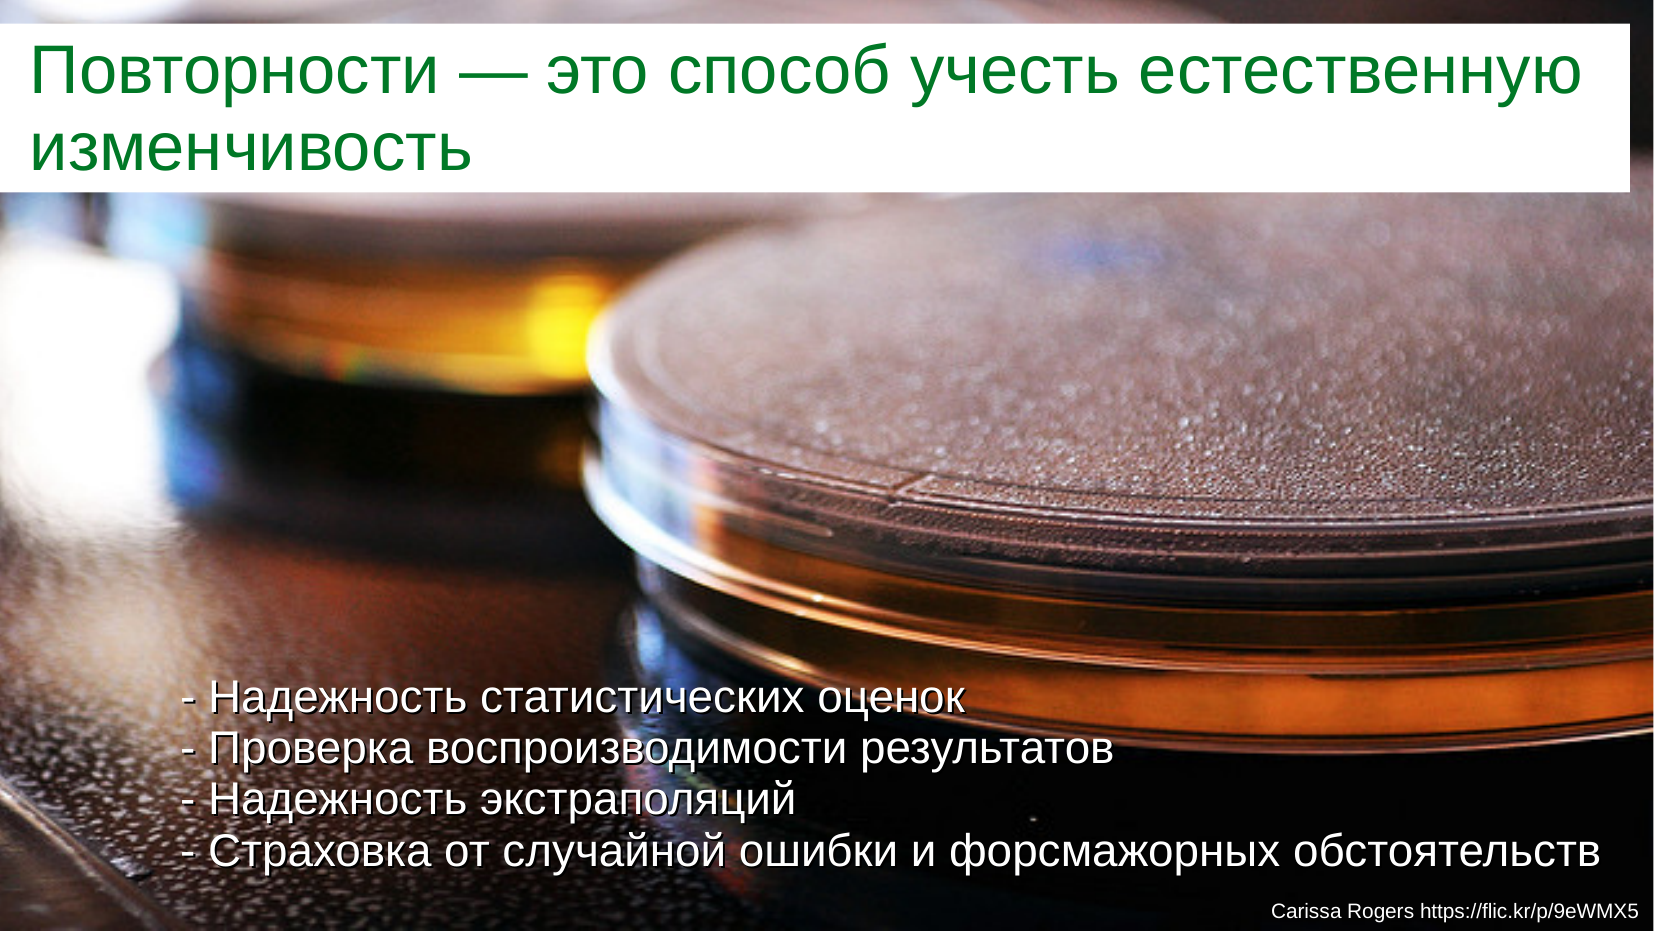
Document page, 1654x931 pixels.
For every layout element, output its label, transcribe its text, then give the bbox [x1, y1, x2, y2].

picture [0, 0, 1654, 931]
text_box - Надежность статистических оценок - Проверка воспроизводимости результатов - Надежность экстраполяций - Страховка от случайной ошибки и форсмажорных обстоятельств [165, 663, 1642, 931]
title Повторности — это способ учесть естественную изменчивость [0, 23, 1630, 193]
